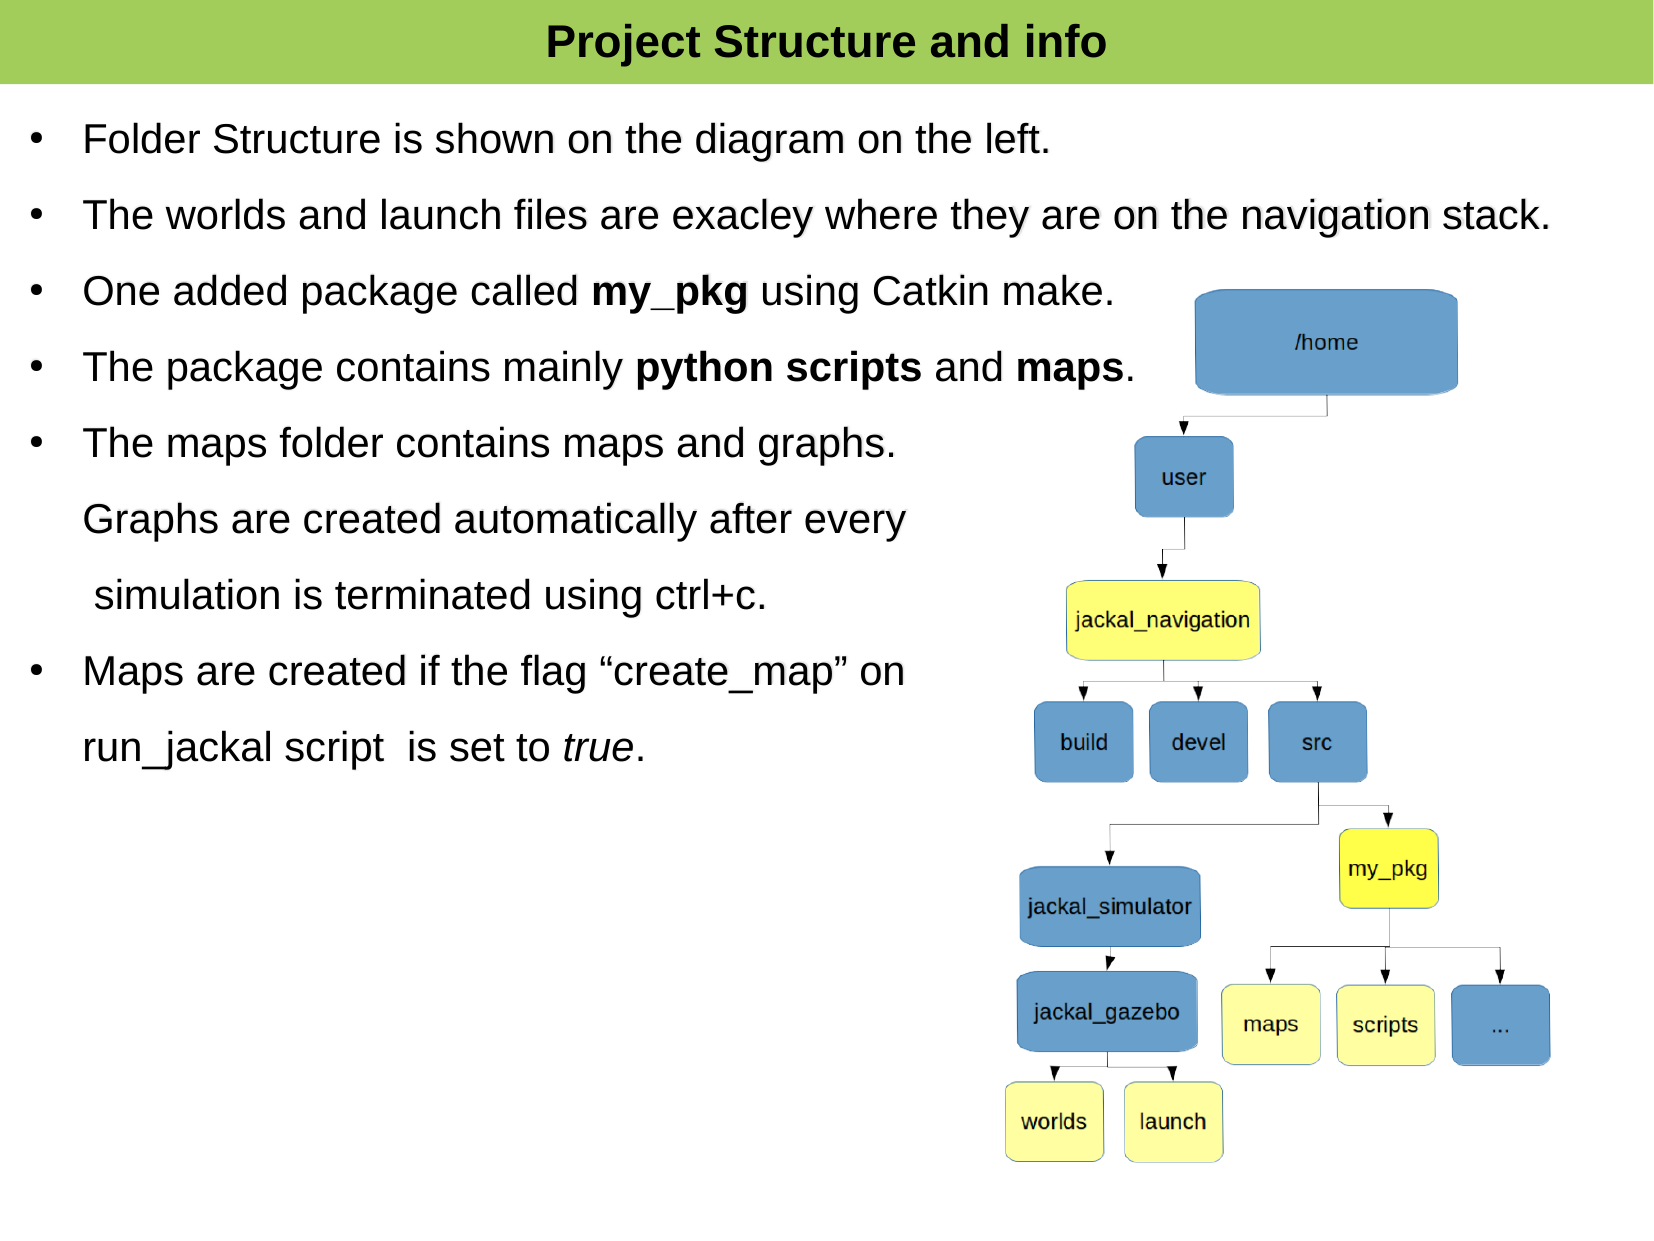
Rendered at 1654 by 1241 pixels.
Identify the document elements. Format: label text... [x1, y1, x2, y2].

picture [960, 229, 1654, 1199]
title Project Structure and info [0, 0, 1654, 85]
list Folder Structure is shown on the diagram on the left. The worlds and launch files are exacley where they are on the navigation stack. One added package called my_pkg using Catkin make. The package contains mainly python scripts and maps. The maps folder contains maps and graphs. Graphs are created automatically after every simulation is terminated using ctrl+c. Maps are created if the flag “create_map” on run_jackal script is set to true. [11, 115, 1654, 1241]
